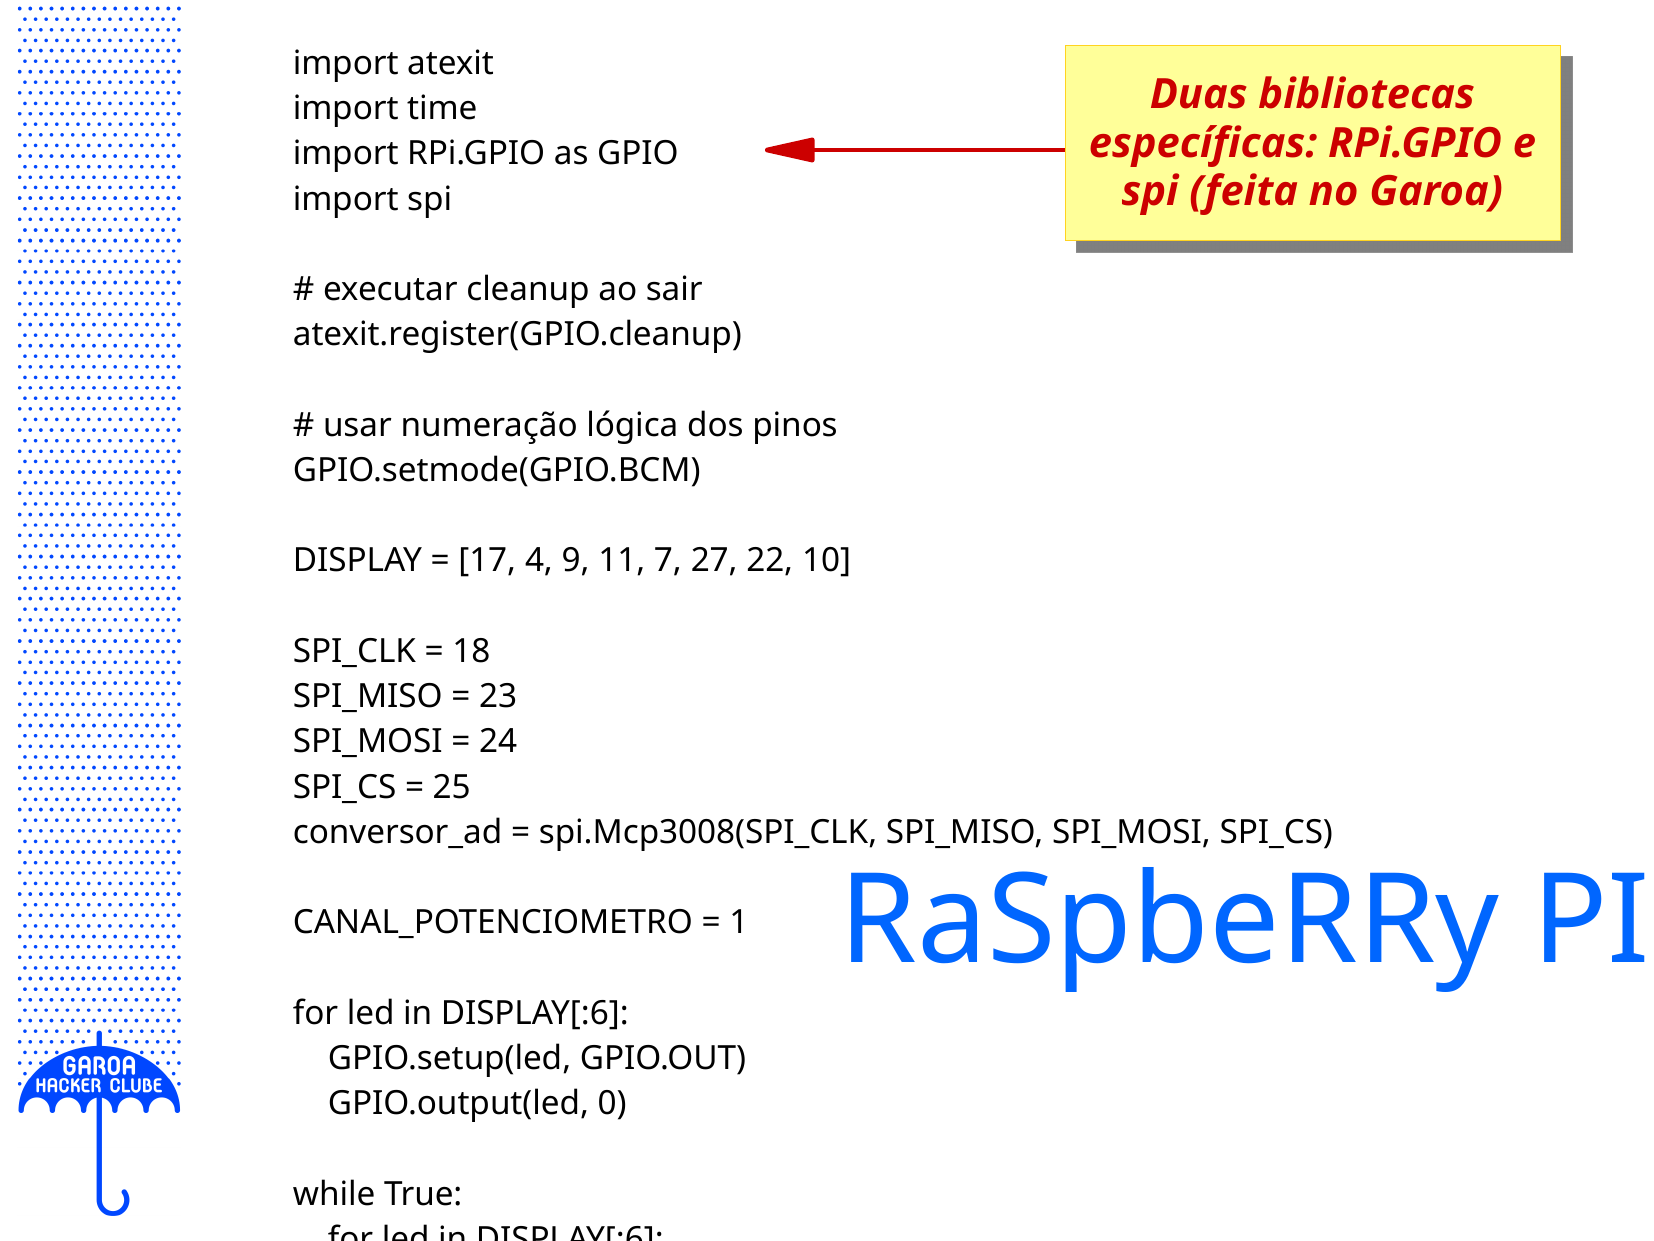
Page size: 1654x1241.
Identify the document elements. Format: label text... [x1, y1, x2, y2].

title RaSpbeRRy PI [1568, 810, 1654, 1018]
text_box Duas bibliotecas específicas: RPi.GPIO e spi (feita no Garoa) [1065, 45, 1561, 241]
picture [17, 0, 181, 1216]
text_box import atexit import time import RPi.GPIO as GPIO import spi # executar cleanup ao sair atexit.register(GPIO.cleanup) # usar numeração lógica dos pinos GPIO.setmode(GPIO.BCM) DISPLAY = [17, 4, 9, 11, 7, 27, 22, 10] SPI_CLK = 18 SPI_MISO = 23 SPI_MOSI = 24 SPI_CS = 25 conversor_ad = spi.Mcp3008(SPI_CLK, SPI_MISO, SPI_MOSI, SPI_CS) CANAL_POTENCIOMETRO = 1 for led in DISPLAY[:6]: GPIO.setup(led, GPIO.OUT) GPIO.output(led, 0) while True: for led in DISPLAY[:6]: GPIO.output(led, 1) atraso = conversor_ad.read(CANAL_POTENCIOMETRO)/1000.0 time.sleep(atraso) GPIO.output(led, 0) [278, 31, 1568, 1217]
